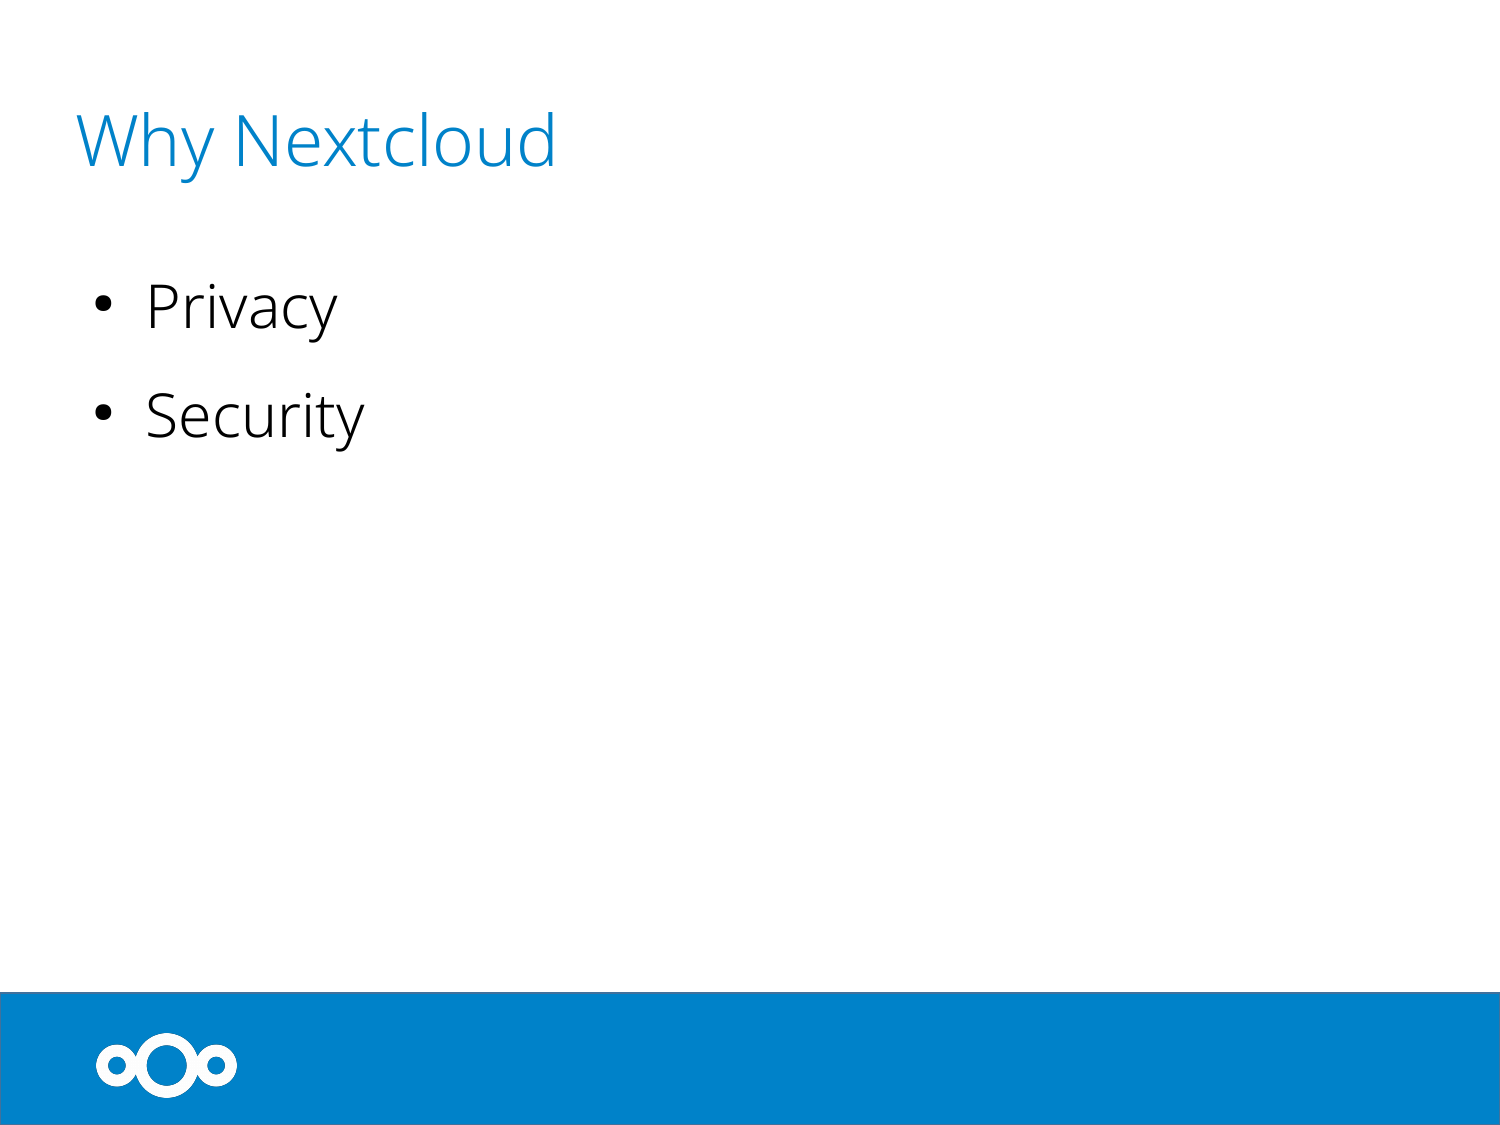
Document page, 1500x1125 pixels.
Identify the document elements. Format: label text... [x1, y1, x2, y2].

picture [96, 1033, 237, 1098]
list Privacy Security [74, 263, 1425, 916]
title Why Nextcloud [74, 44, 1425, 233]
